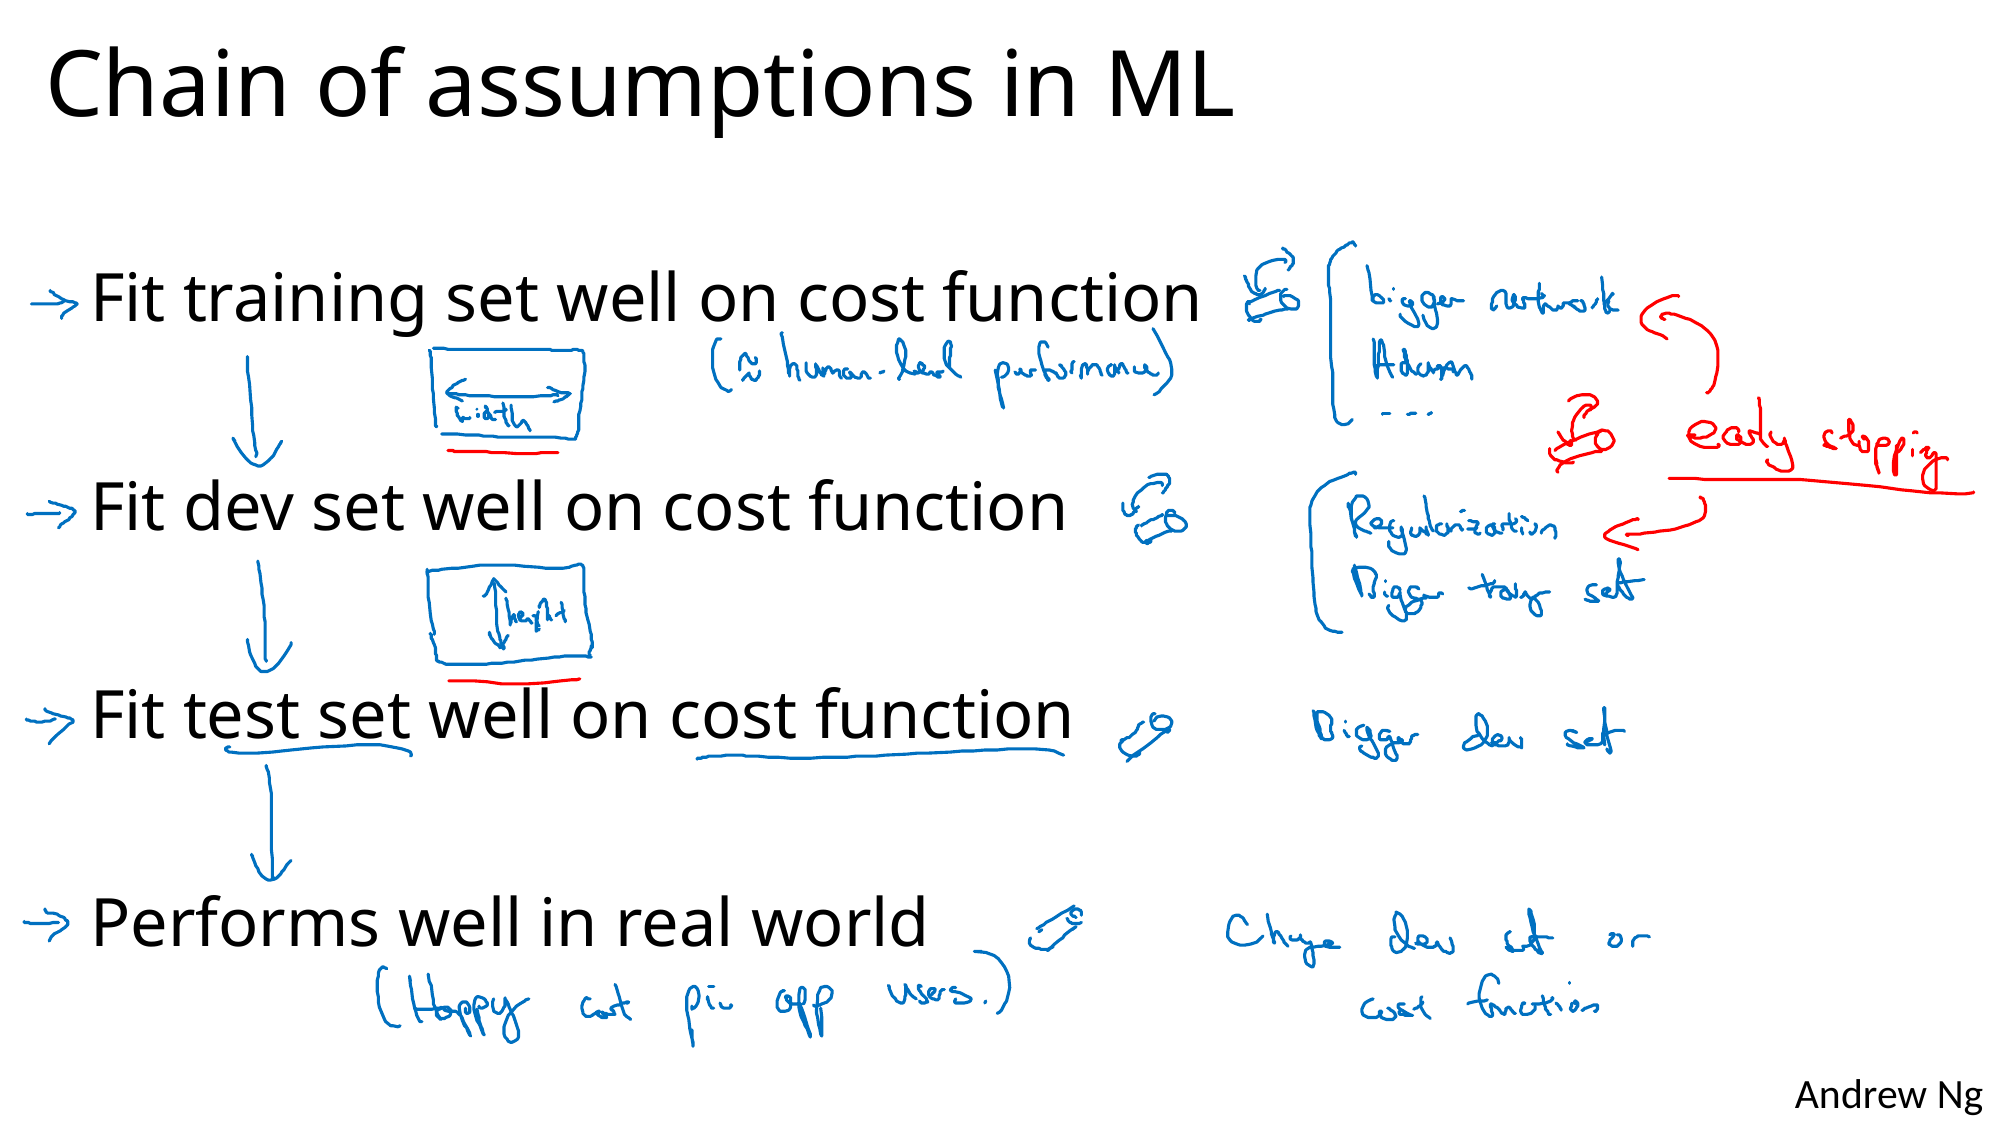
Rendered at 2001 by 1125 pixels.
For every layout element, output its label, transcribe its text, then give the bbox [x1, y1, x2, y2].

title Chain of assumptions in ML [30, 29, 1756, 238]
picture [20, 238, 1977, 1051]
